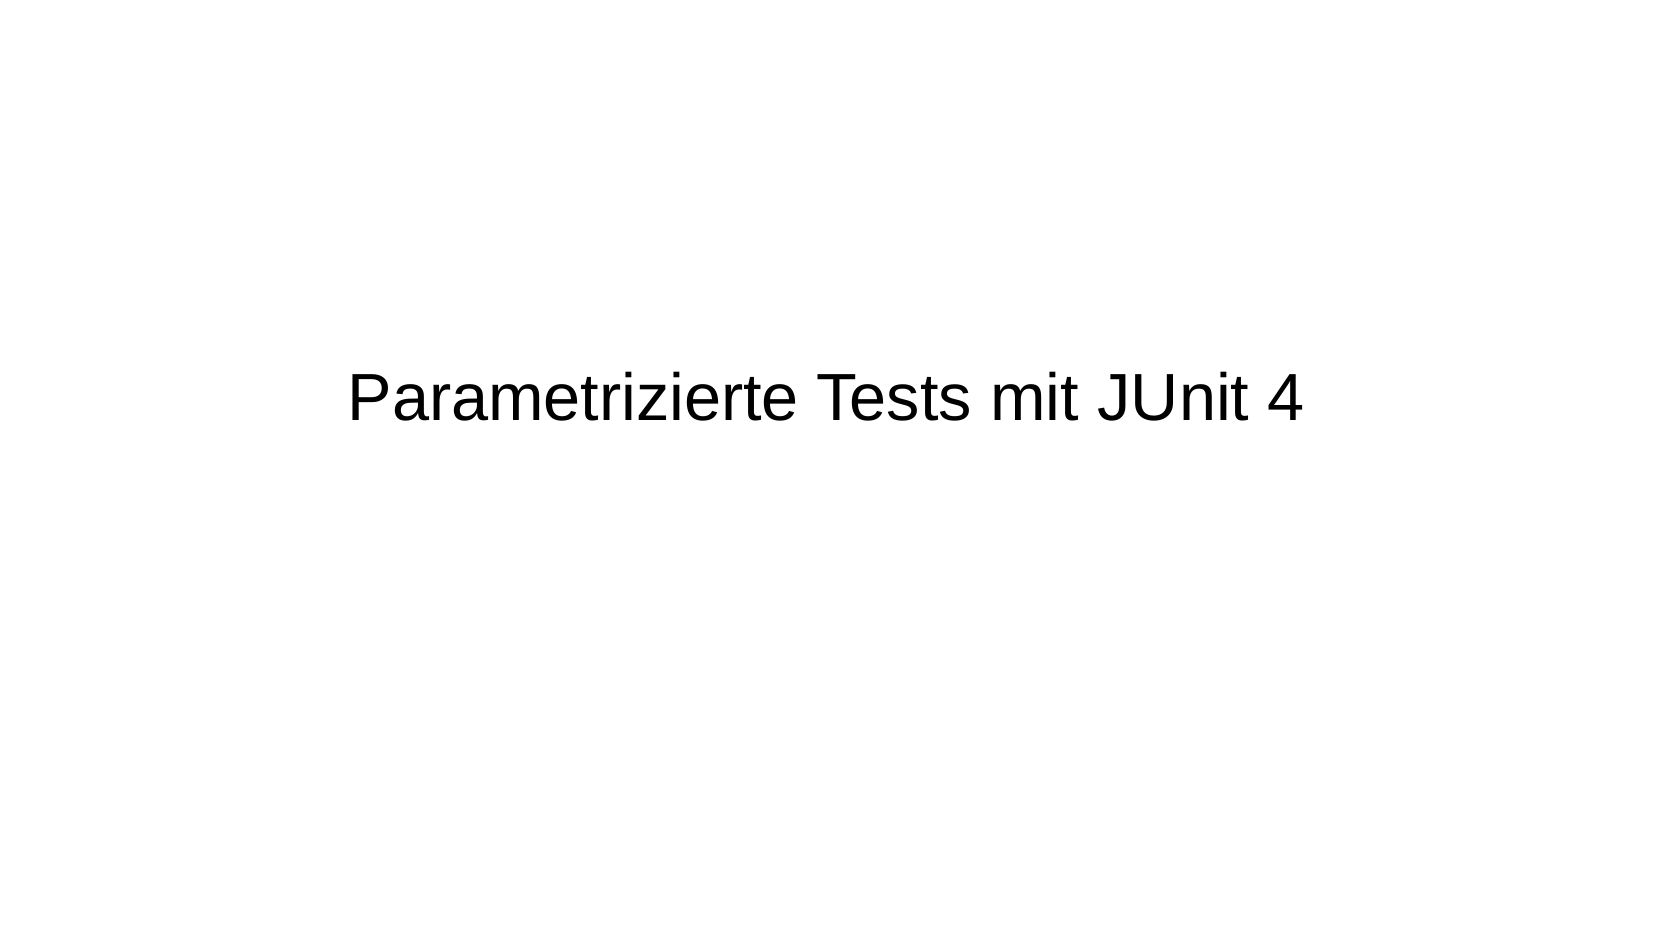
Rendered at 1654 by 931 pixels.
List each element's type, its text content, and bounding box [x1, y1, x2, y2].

subtitle Parametrizierte Tests mit JUnit 4 [82, 37, 1571, 757]
